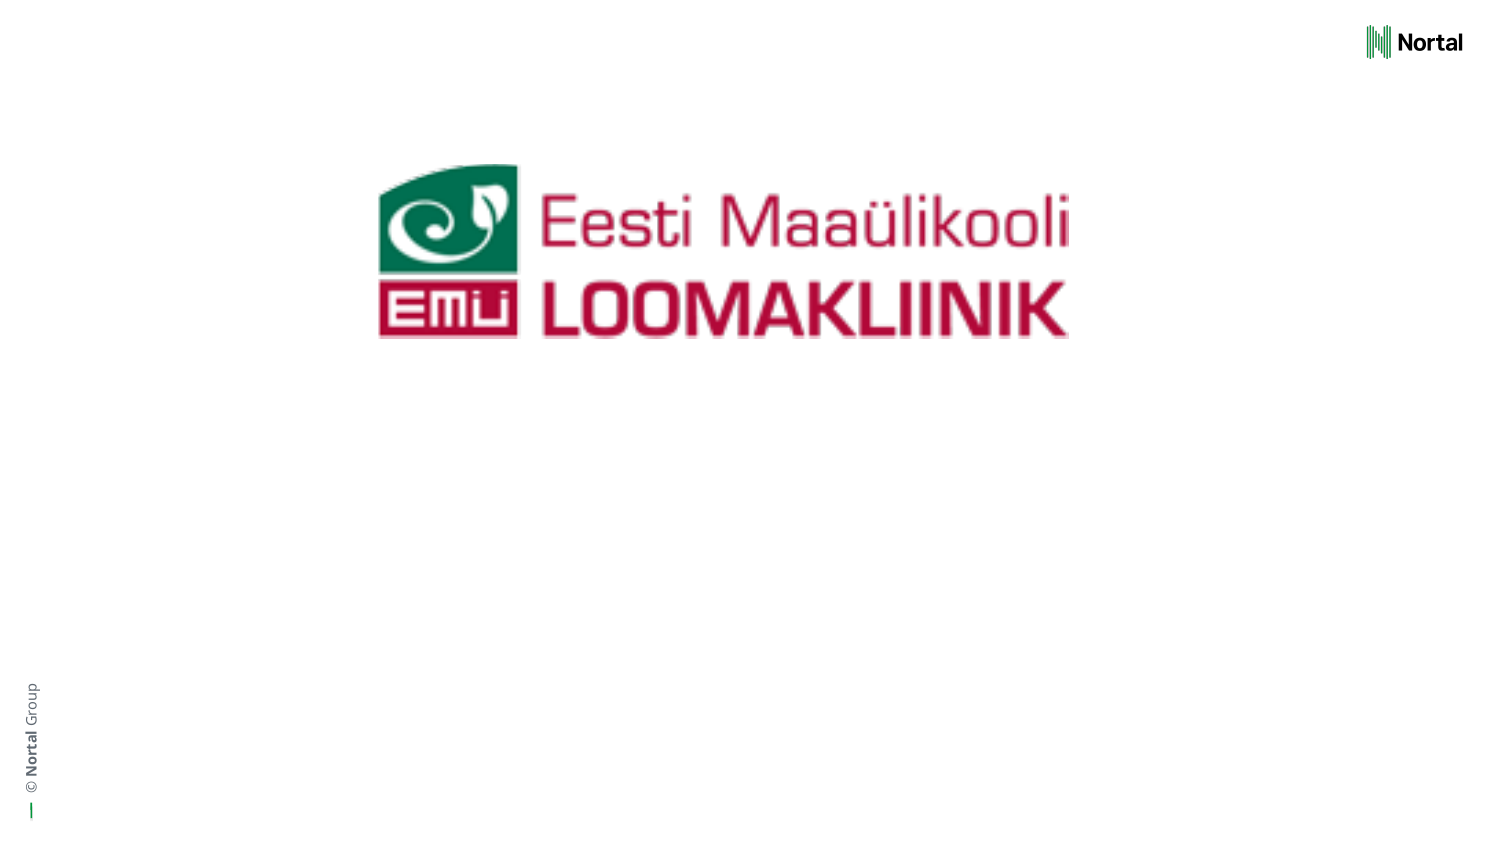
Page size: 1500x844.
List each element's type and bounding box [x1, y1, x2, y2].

picture [378, 164, 1069, 339]
